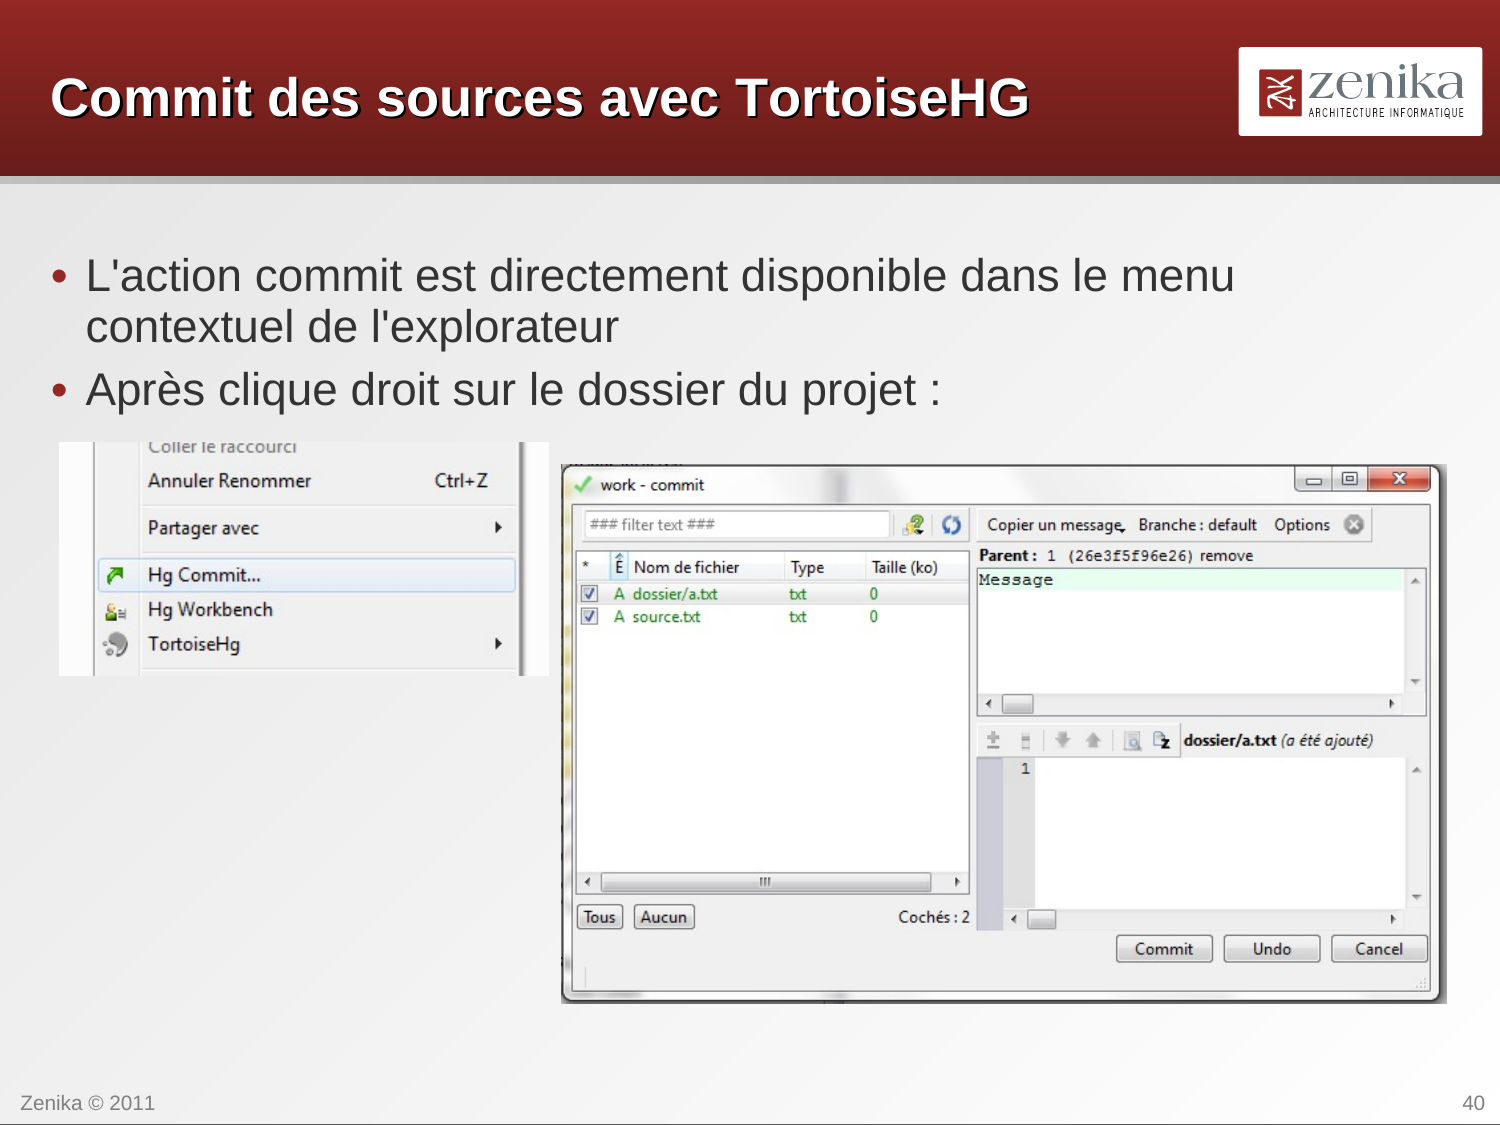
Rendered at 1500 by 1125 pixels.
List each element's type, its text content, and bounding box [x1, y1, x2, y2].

picture [561, 464, 1447, 1004]
list L'action commit est directement disponible dans le menu contextuel de l'explorateur Après clique droit sur le dossier du projet : [50, 249, 1435, 1064]
picture [1257, 58, 1464, 125]
picture [59, 442, 549, 676]
title Commit des sources avec TortoiseHG [50, 22, 1206, 172]
